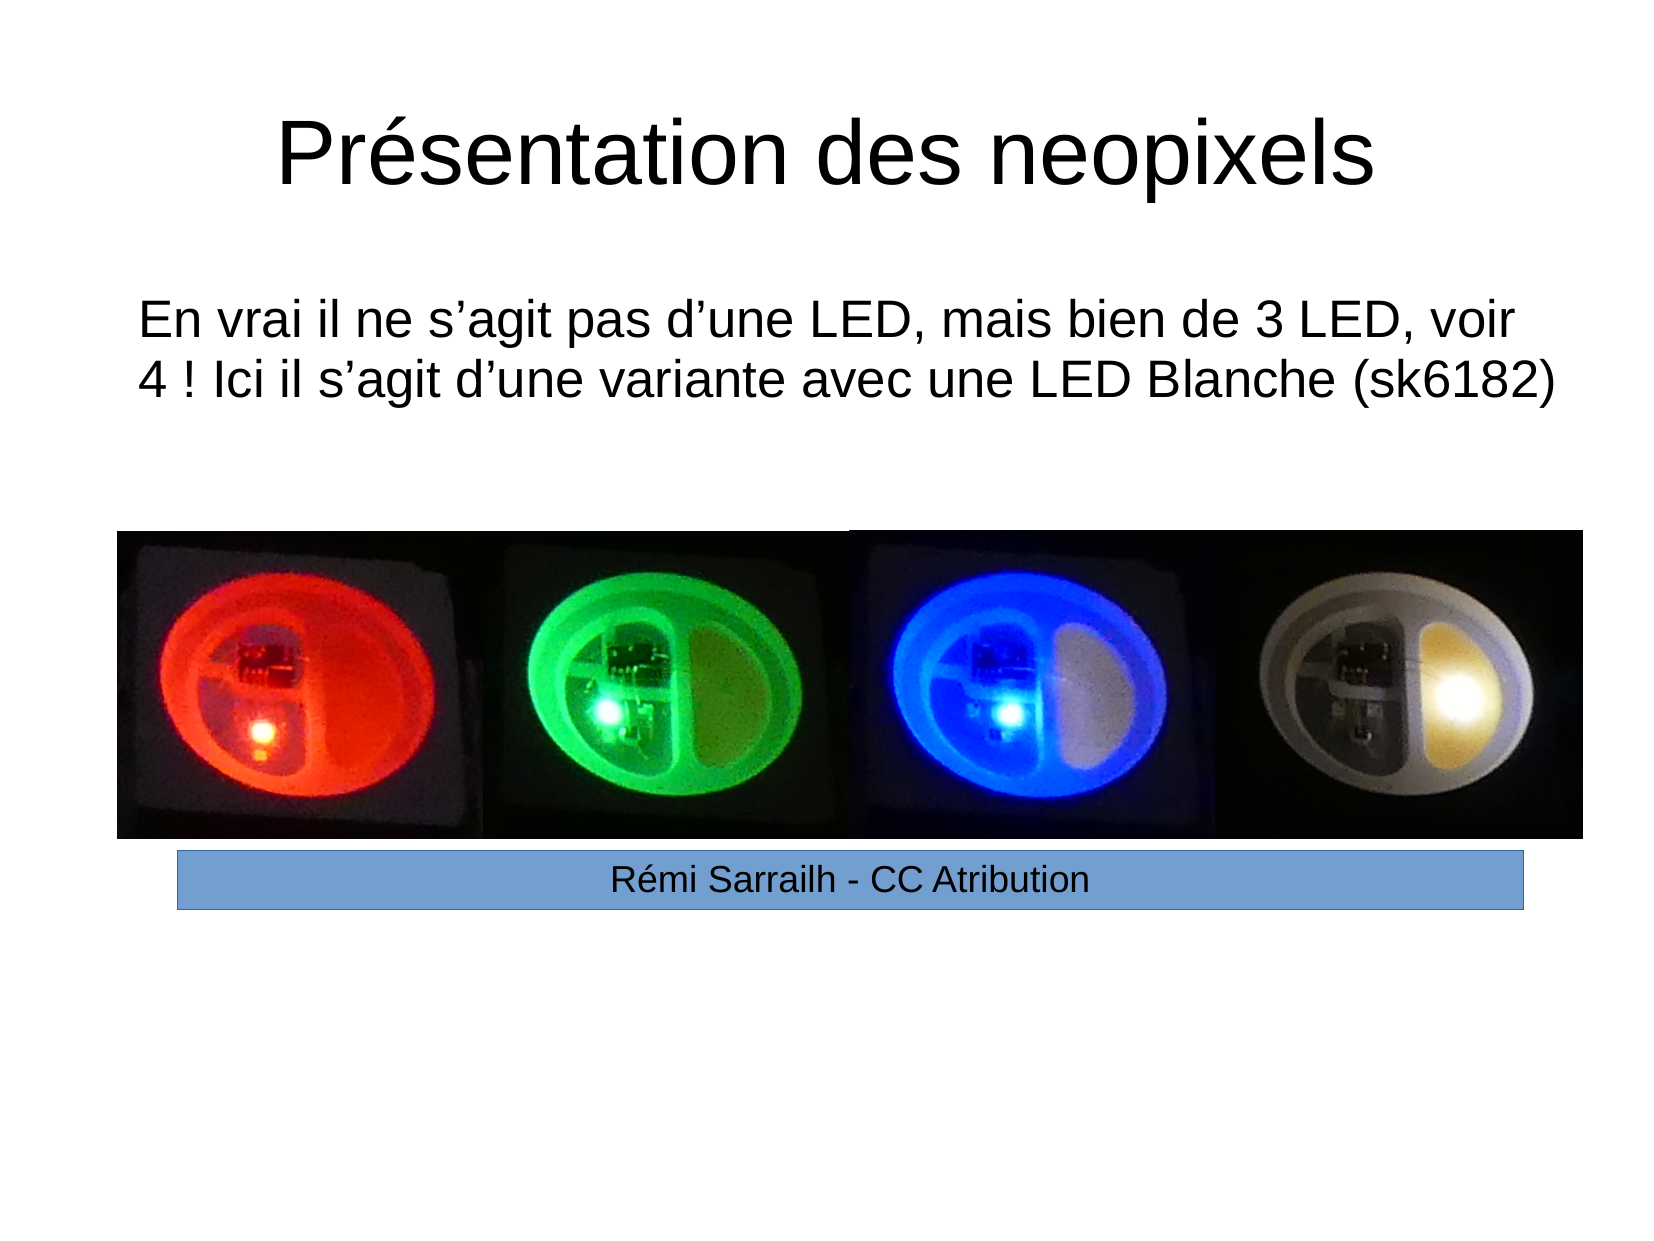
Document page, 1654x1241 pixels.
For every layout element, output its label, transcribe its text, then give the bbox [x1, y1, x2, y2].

title Présentation des neopixels [82, 49, 1571, 257]
text_box Rémi Sarrailh - CC Atribution [177, 850, 1524, 910]
picture [117, 530, 1583, 839]
list En vrai il ne s’agit pas d’une LED, mais bien de 3 LED, voir 4 ! Ici il s’agit d’une variante avec une LED Blanche (sk6182) [82, 290, 1571, 449]
